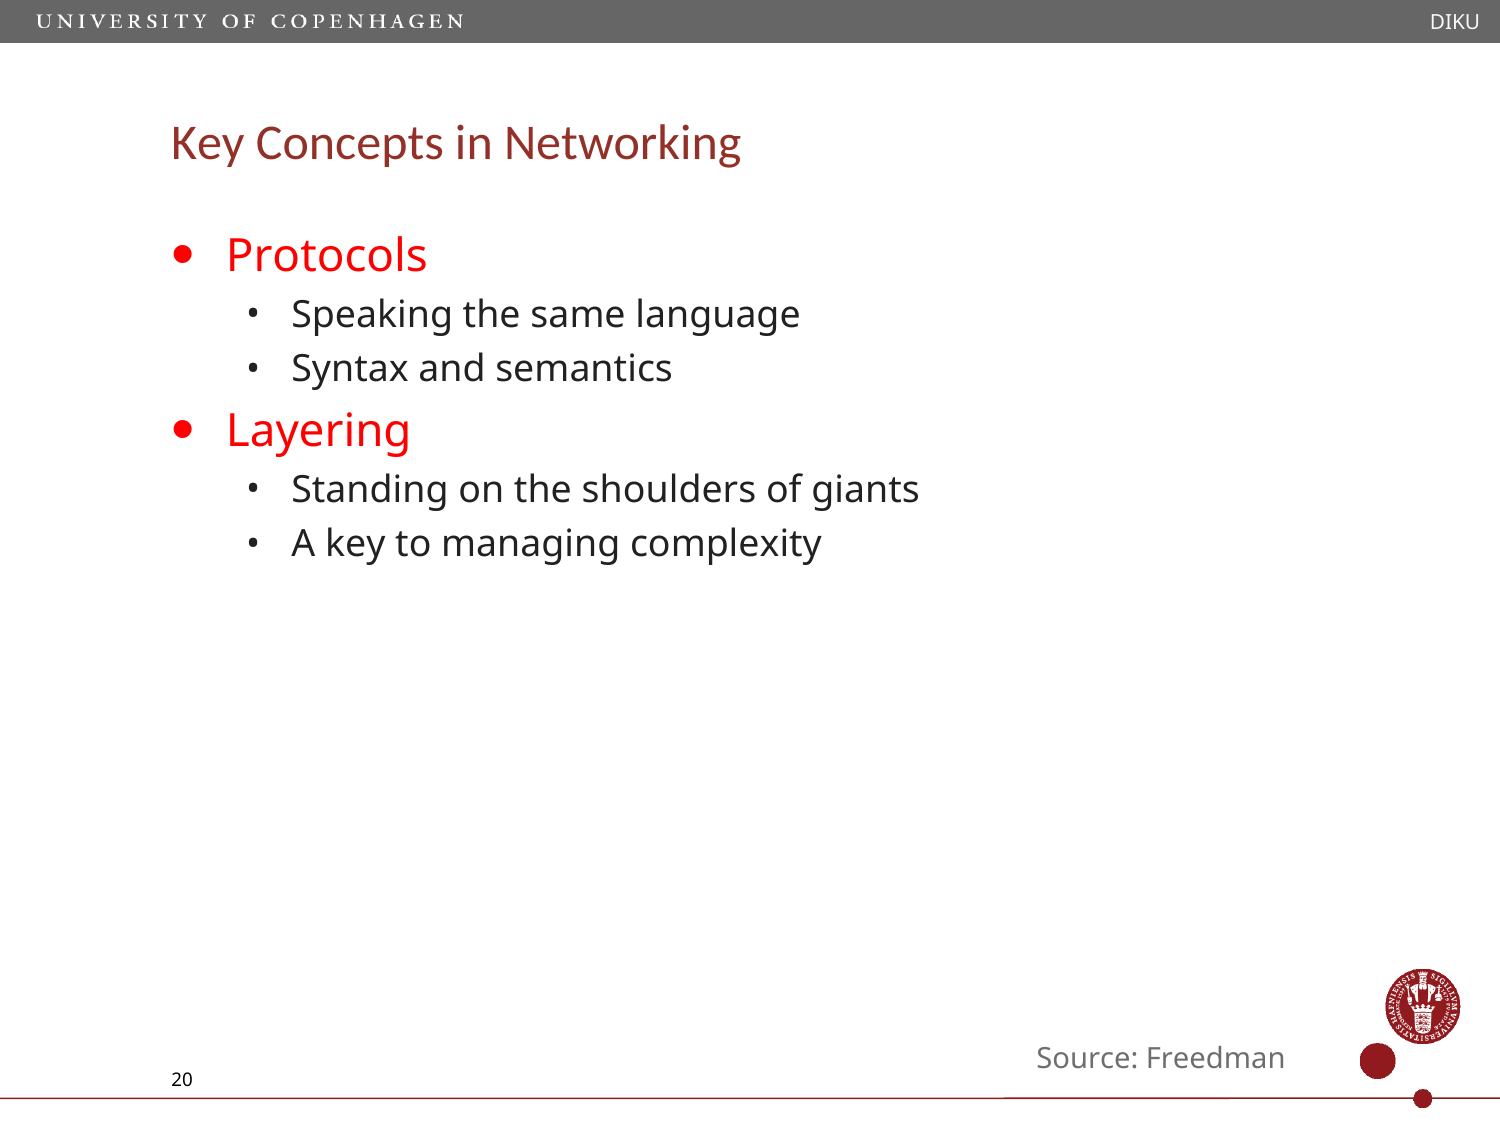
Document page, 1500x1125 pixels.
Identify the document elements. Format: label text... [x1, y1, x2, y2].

text_box Key Concepts in Networking [171, 75, 1329, 171]
text_box <number> [171, 1067, 522, 1092]
text_box DIKU [469, 0, 1495, 43]
picture [0, 910, 1500, 1122]
text_box Source: Freedman [1021, 1031, 1341, 1083]
text_box Protocols Speaking the same language Syntax and semantics Layering Standing on the shoulders of giants A key to managing complexity [171, 225, 1329, 900]
